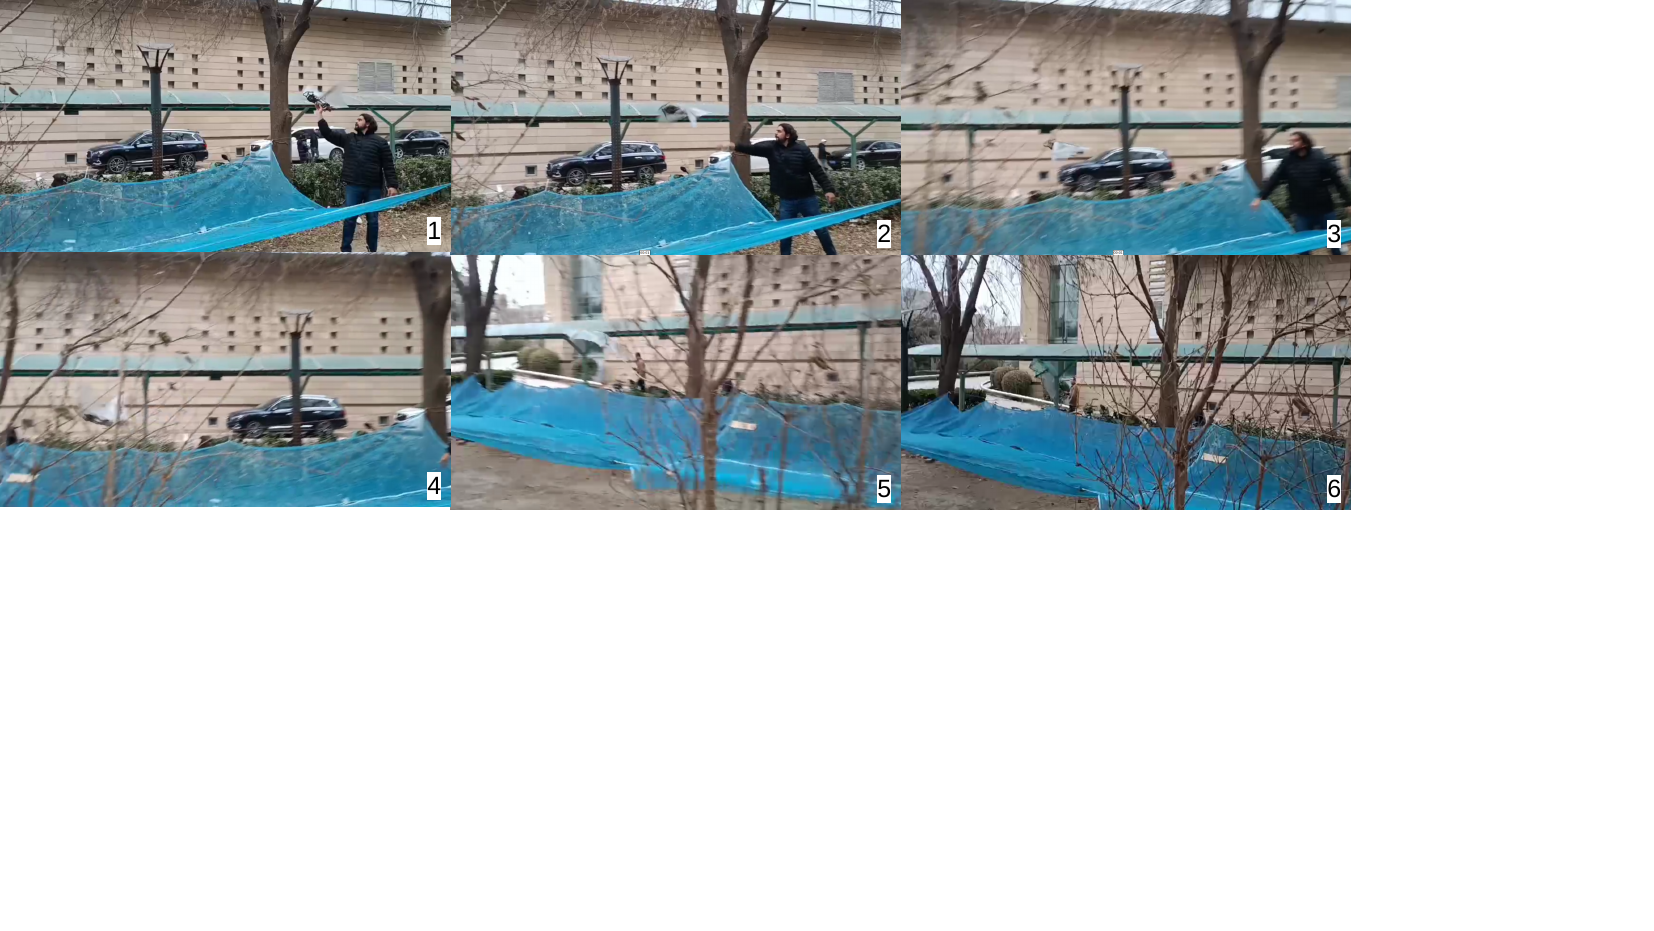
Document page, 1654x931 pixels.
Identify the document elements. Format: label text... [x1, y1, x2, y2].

text_box 2 [862, 212, 901, 256]
text_box 3 [1312, 212, 1351, 256]
text_box 4 [412, 464, 451, 507]
text_box 5 [862, 467, 901, 511]
picture [0, 0, 1351, 511]
text_box 1 [412, 209, 451, 252]
text_box 6 [1312, 467, 1351, 511]
